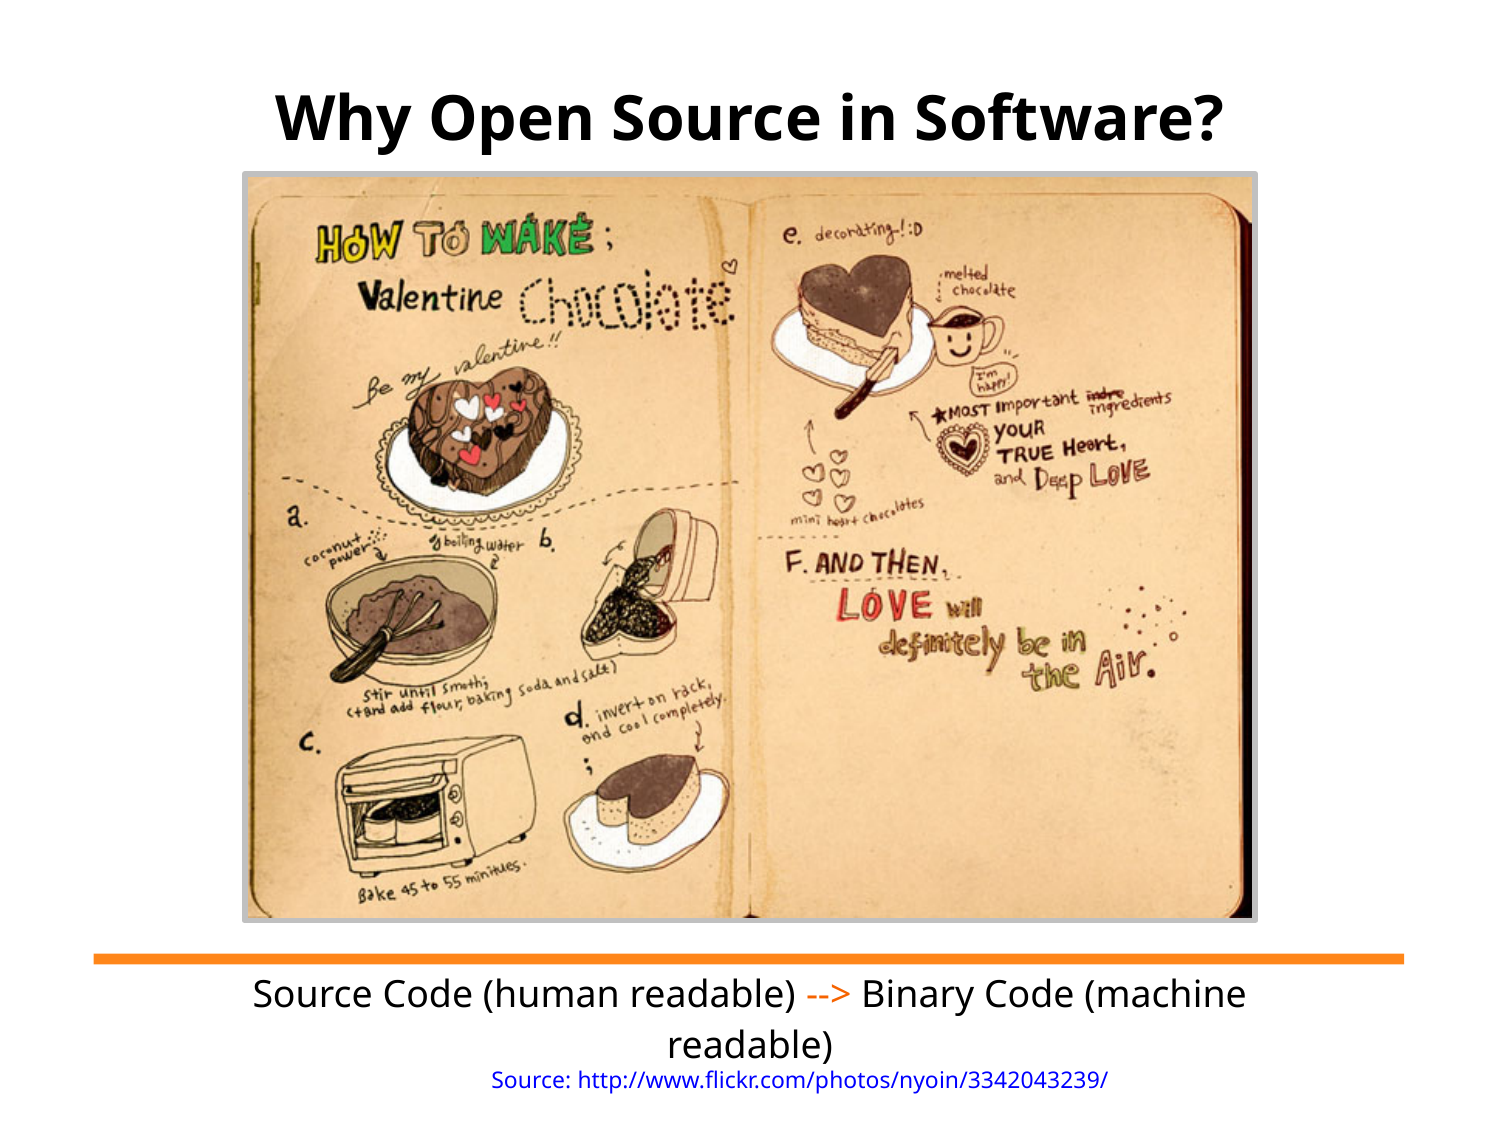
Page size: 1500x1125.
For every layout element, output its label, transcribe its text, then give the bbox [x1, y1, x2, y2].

text_box Source Code (human readable) --> Binary Code (machine readable) [173, 960, 1327, 1020]
picture [0, 0, 1500, 1125]
title Why Open Source in Software? [75, 44, 1426, 188]
text_box Source: http://www.flickr.com/photos/nyoin/3342043239/ [476, 1056, 1024, 1098]
